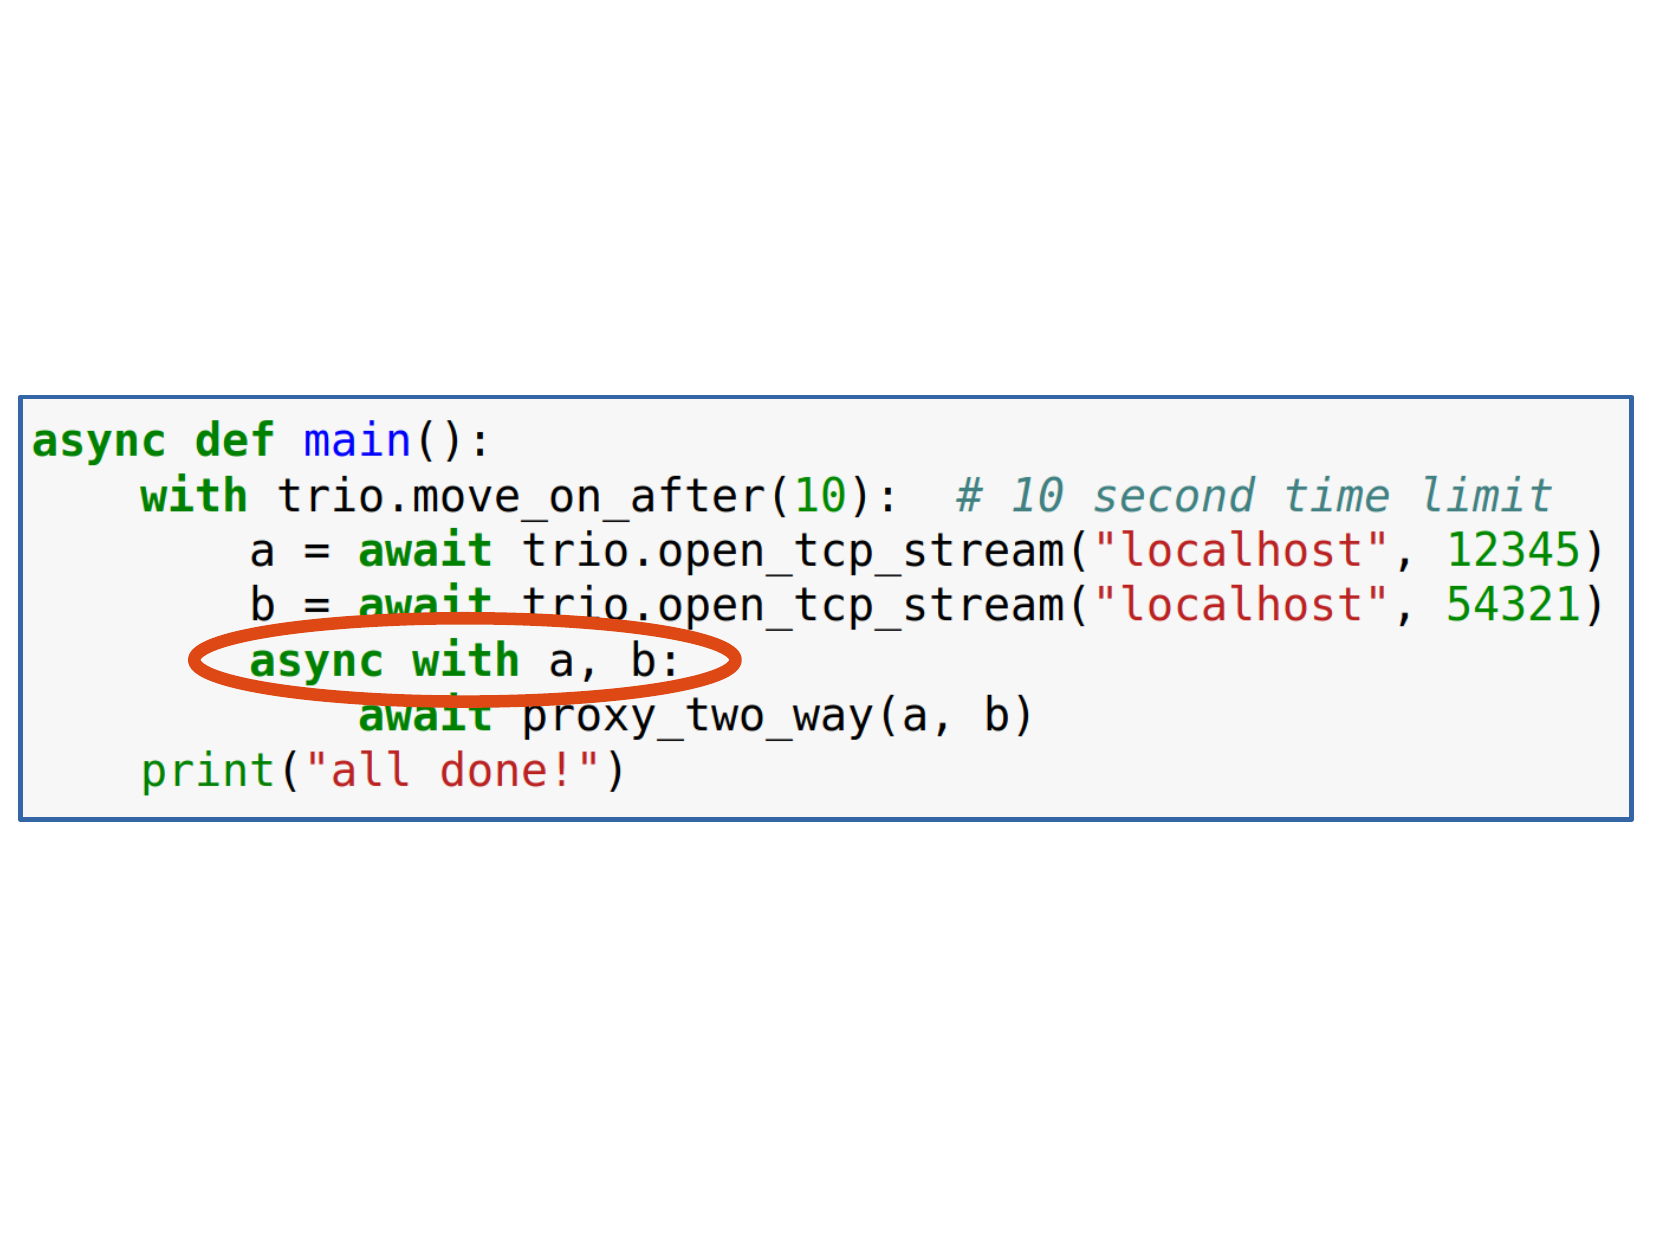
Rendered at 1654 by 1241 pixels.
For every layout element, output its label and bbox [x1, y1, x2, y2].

picture [22, 399, 1630, 818]
